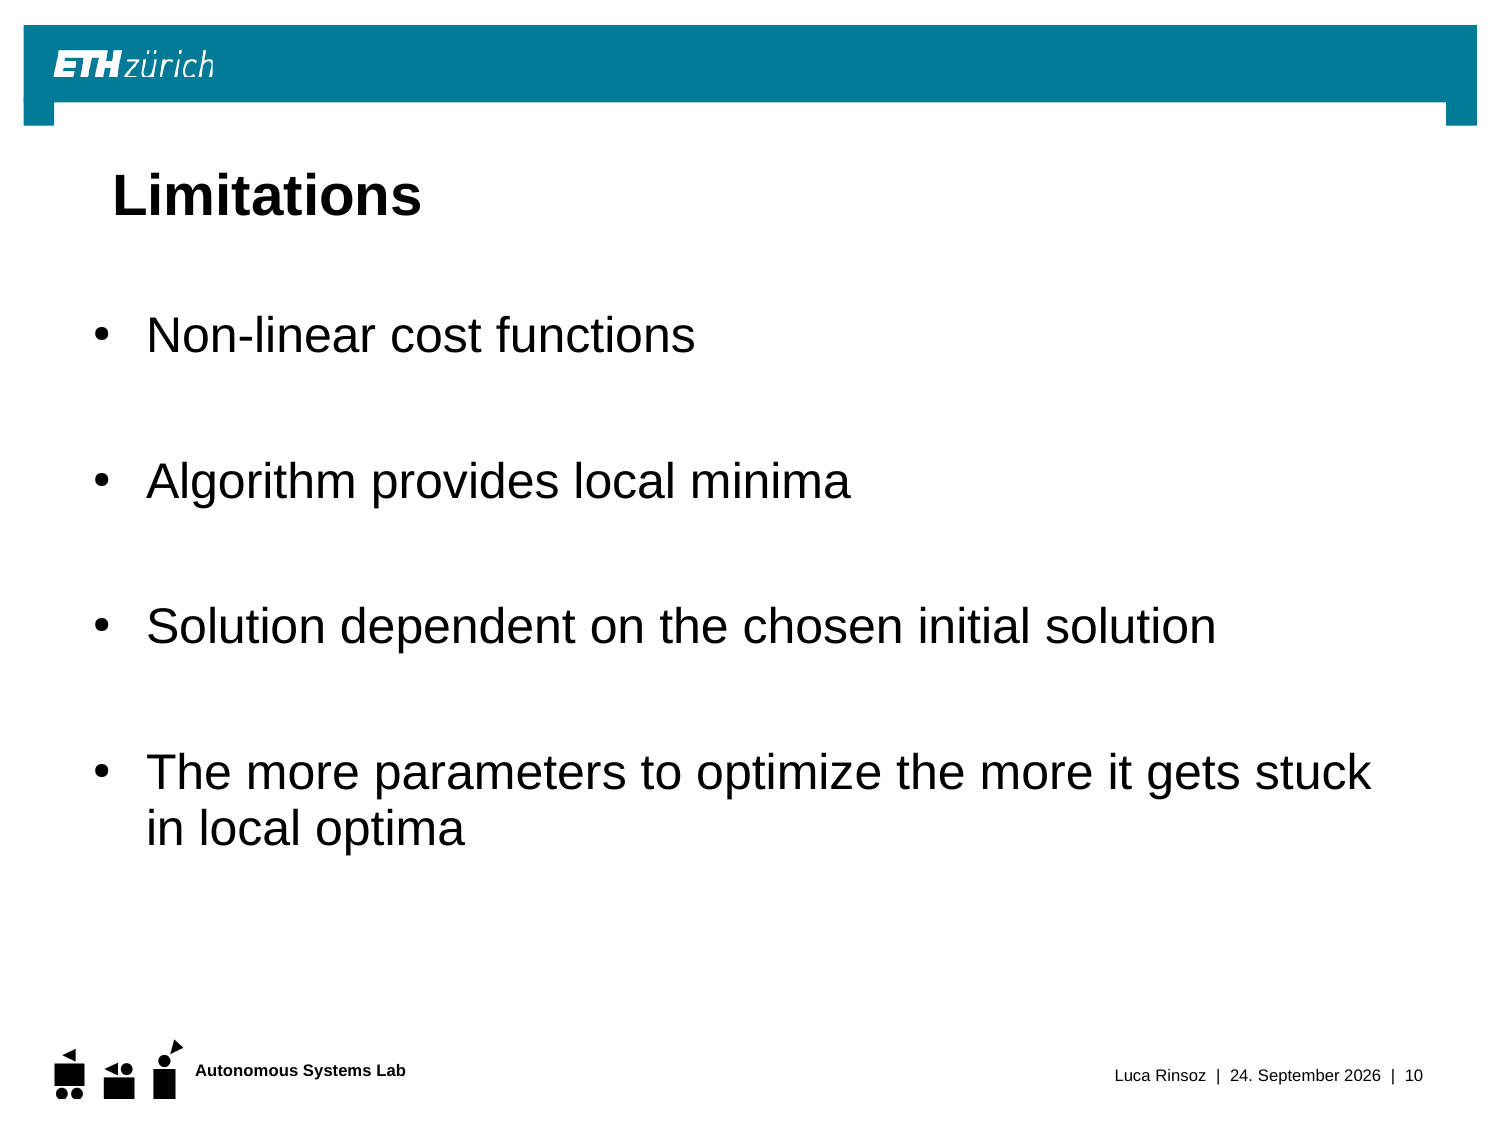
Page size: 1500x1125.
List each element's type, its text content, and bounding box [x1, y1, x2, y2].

title Limitations [53, 101, 1447, 290]
list Non-linear cost functions Algorithm provides local minima Solution dependent on the chosen initial solution The more parameters to optimize the more it gets stuck in local optima [75, 307, 1426, 1054]
